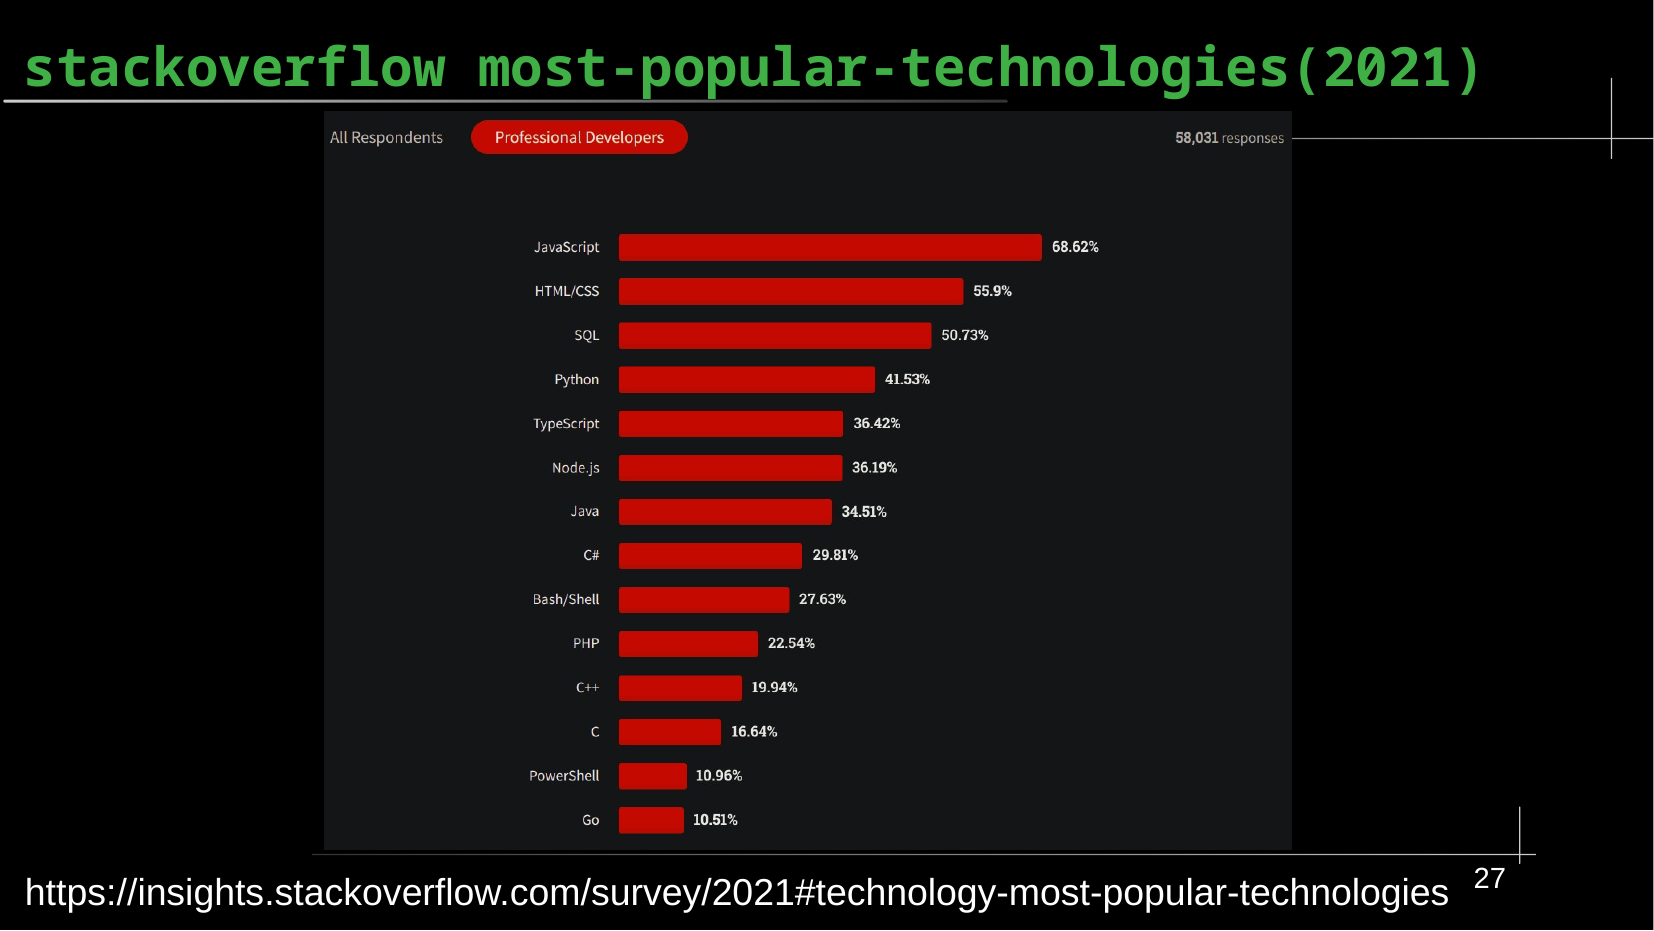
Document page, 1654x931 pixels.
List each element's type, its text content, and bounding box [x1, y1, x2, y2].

text_box https://insights.stackoverflow.com/survey/2021#technology-most-popular-technologies [10, 864, 1465, 922]
picture [324, 111, 1292, 850]
title stackoverflow most-popular-technologies(2021) [23, 7, 1589, 123]
